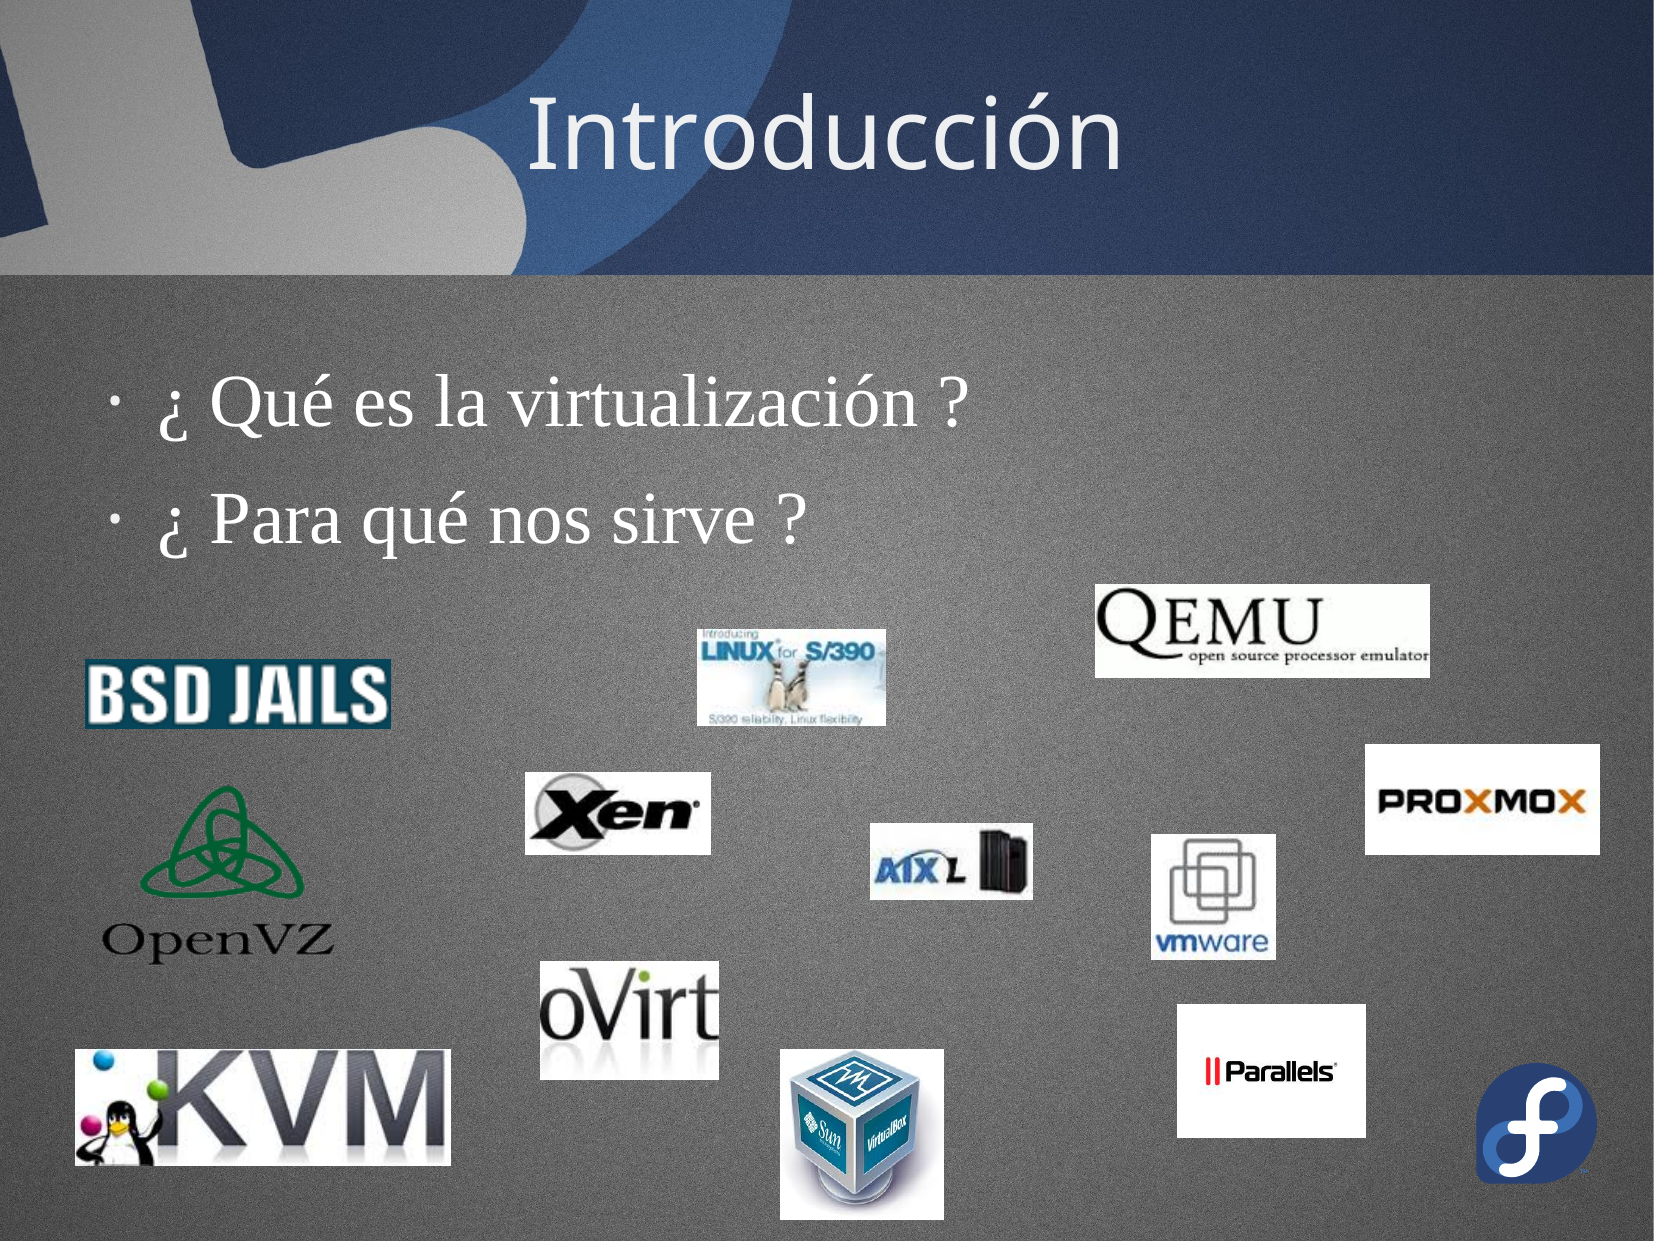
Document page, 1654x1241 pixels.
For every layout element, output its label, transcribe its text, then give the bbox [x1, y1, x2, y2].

picture [130, 664, 170, 725]
picture [525, 772, 711, 856]
text_box ¿ Qué es la virtualización ? ¿ Para qué nos sirve ? [88, 354, 1565, 1241]
picture [870, 823, 1033, 901]
picture [1151, 834, 1276, 961]
picture [540, 961, 719, 1081]
picture [1177, 1004, 1366, 1138]
picture [1095, 584, 1430, 678]
picture [697, 629, 886, 726]
picture [321, 664, 391, 725]
picture [780, 1049, 944, 1220]
picture [89, 665, 124, 724]
picture [0, 0, 1654, 1241]
picture [254, 665, 313, 725]
picture [175, 665, 212, 724]
text_box Introducción [88, 29, 1565, 237]
picture [229, 665, 250, 724]
